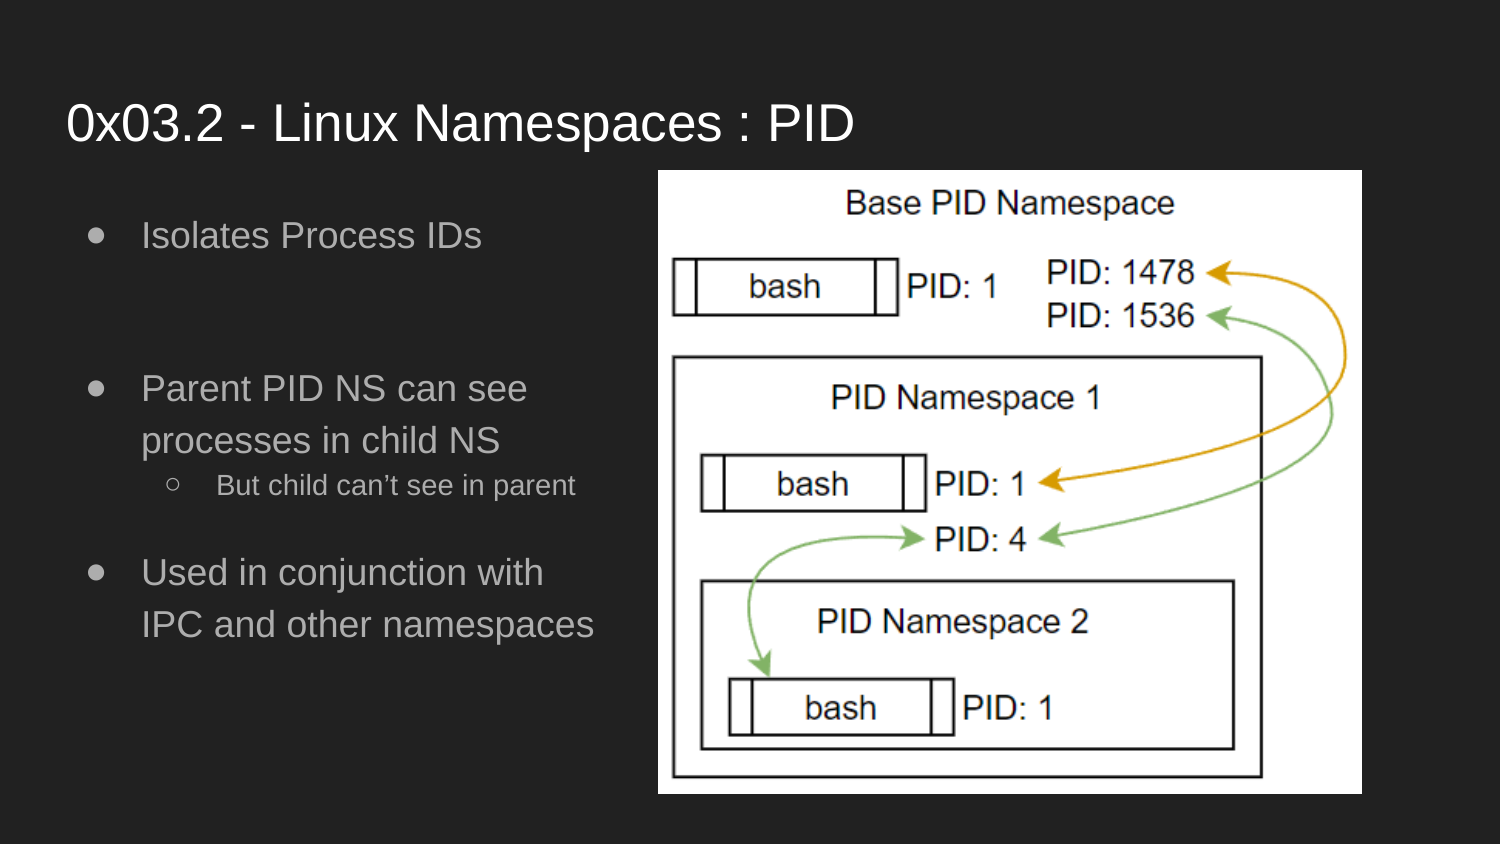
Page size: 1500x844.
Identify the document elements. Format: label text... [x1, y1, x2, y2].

picture [658, 170, 1362, 794]
list Isolates Process IDs Parent PID NS can see processes in child NS But child can’t see in parent Used in conjunction with IPC and other namespaces [51, 189, 618, 775]
title 0x03.2 - Linux Namespaces : PID [51, 72, 1449, 167]
